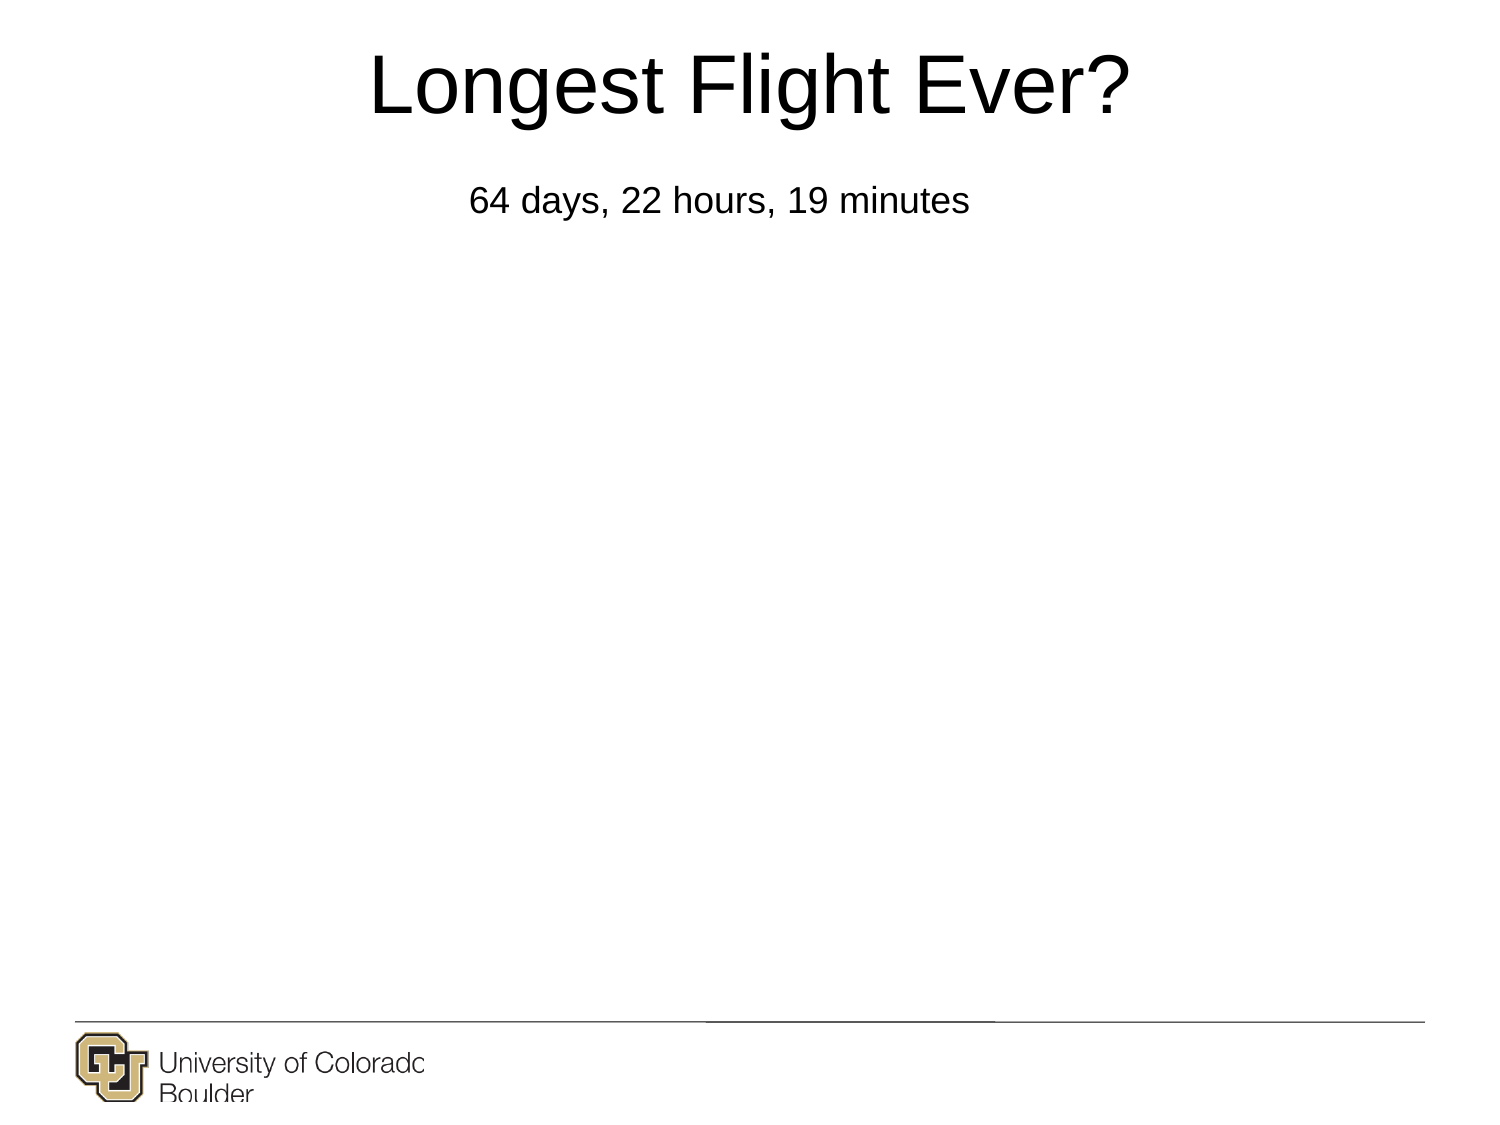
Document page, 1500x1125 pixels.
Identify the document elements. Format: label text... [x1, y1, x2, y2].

text_box 64 days, 22 hours, 19 minutes [454, 168, 1046, 229]
title Longest Flight Ever? [75, 26, 1425, 135]
